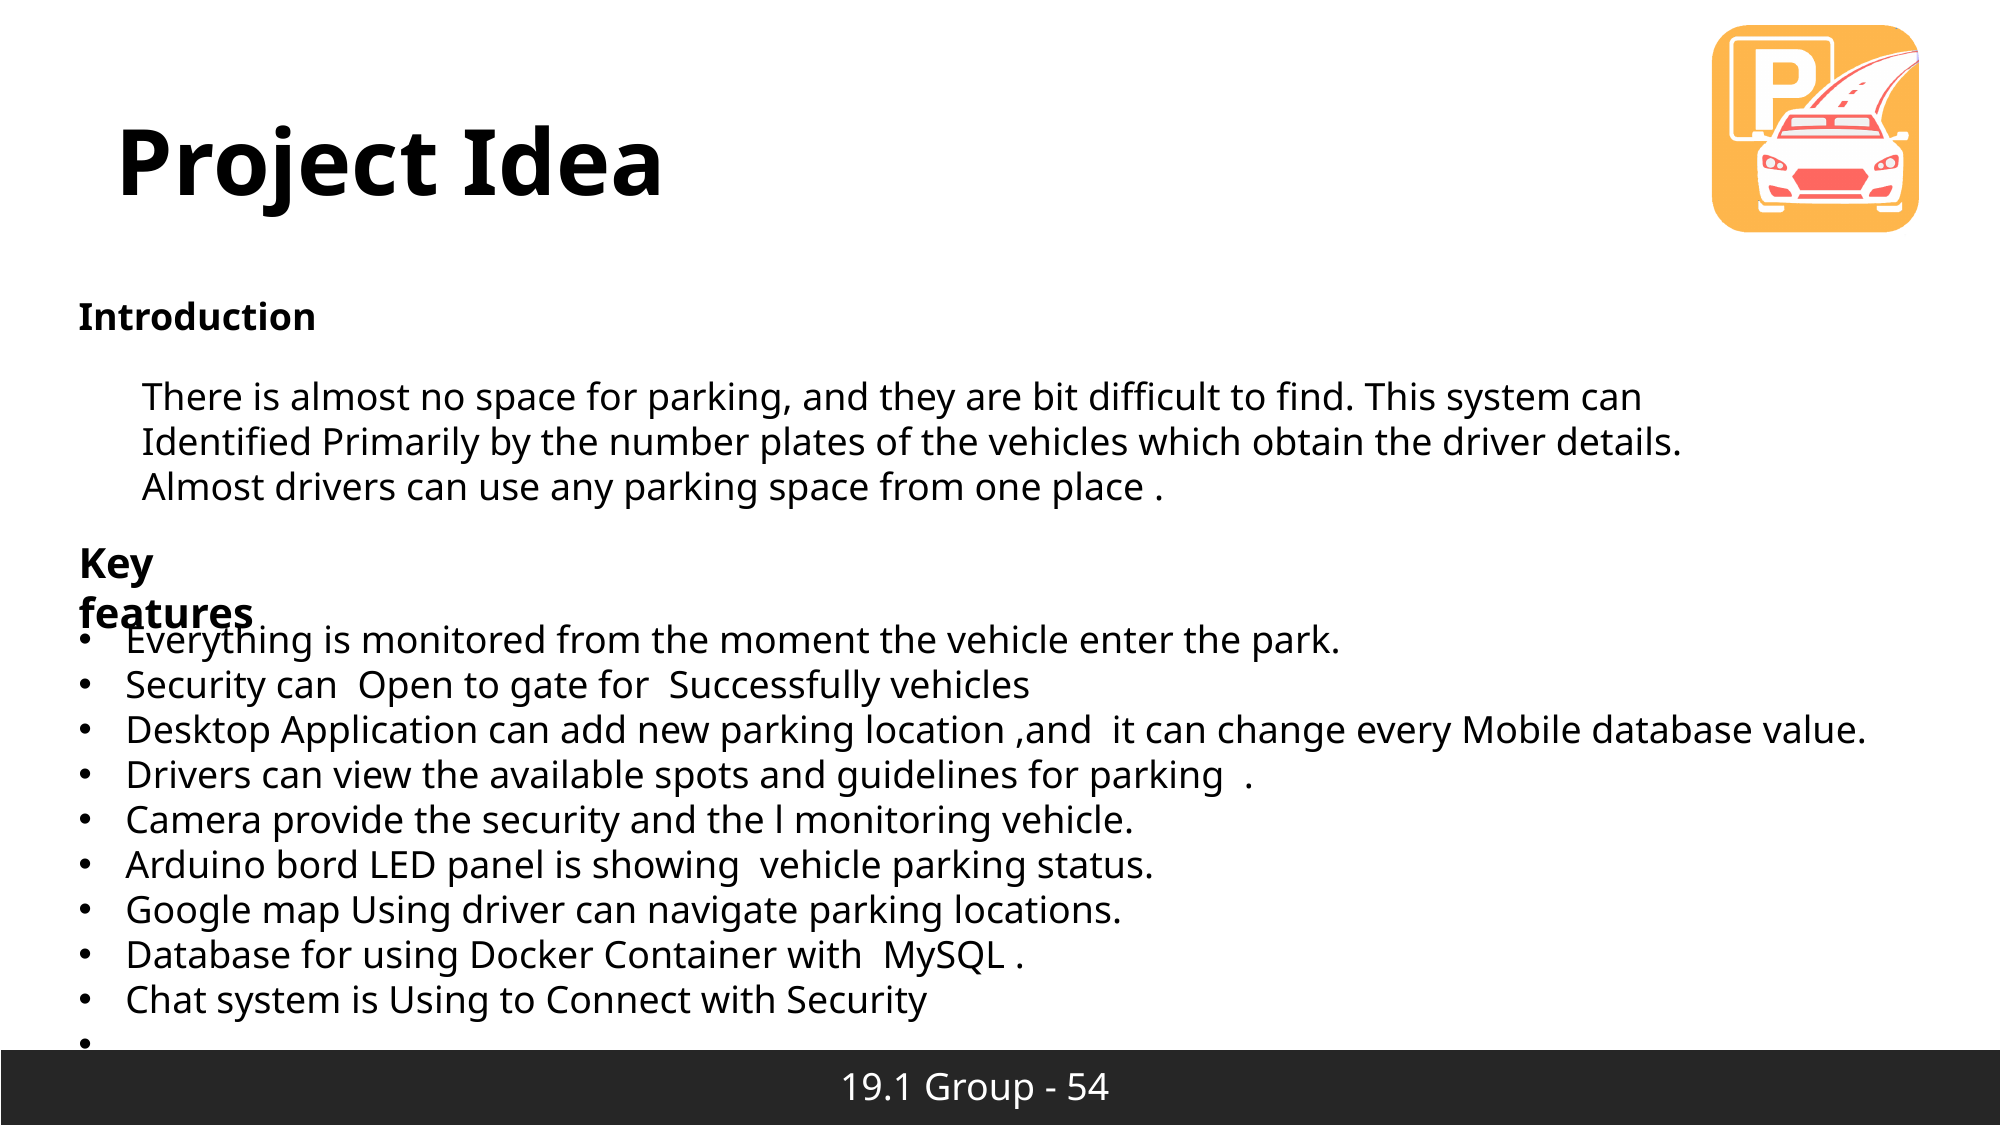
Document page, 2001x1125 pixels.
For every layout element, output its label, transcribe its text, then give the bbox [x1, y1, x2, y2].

picture [1709, 22, 1930, 243]
text_box 19.1 Group - 54 [825, 1055, 1108, 1125]
text_box Everything is monitored from the moment the vehicle enter the park. Security can Open to gate for Successfully vehicles Desktop Application can add new parking location ,and it can change every Mobile database value. Drivers can view the available spots and guidelines for parking . Camera provide the security and the l monitoring vehicle. Arduino bord LED panel is showing vehicle parking status. Google map Using driver can navigate parking locations. Database for using Docker Container with MySQL . Chat system is Using to Connect with Security [63, 608, 1937, 1079]
text_box Key features [63, 529, 338, 608]
text_box There is almost no space for parking, and they are bit difficult to find. This system can Identified Primarily by the number plates of the vehicles which obtain the driver details. Almost drivers can use any parking space from one place . [126, 364, 1821, 517]
text_box Project Idea [0, 96, 825, 221]
text_box Introduction [63, 285, 296, 347]
